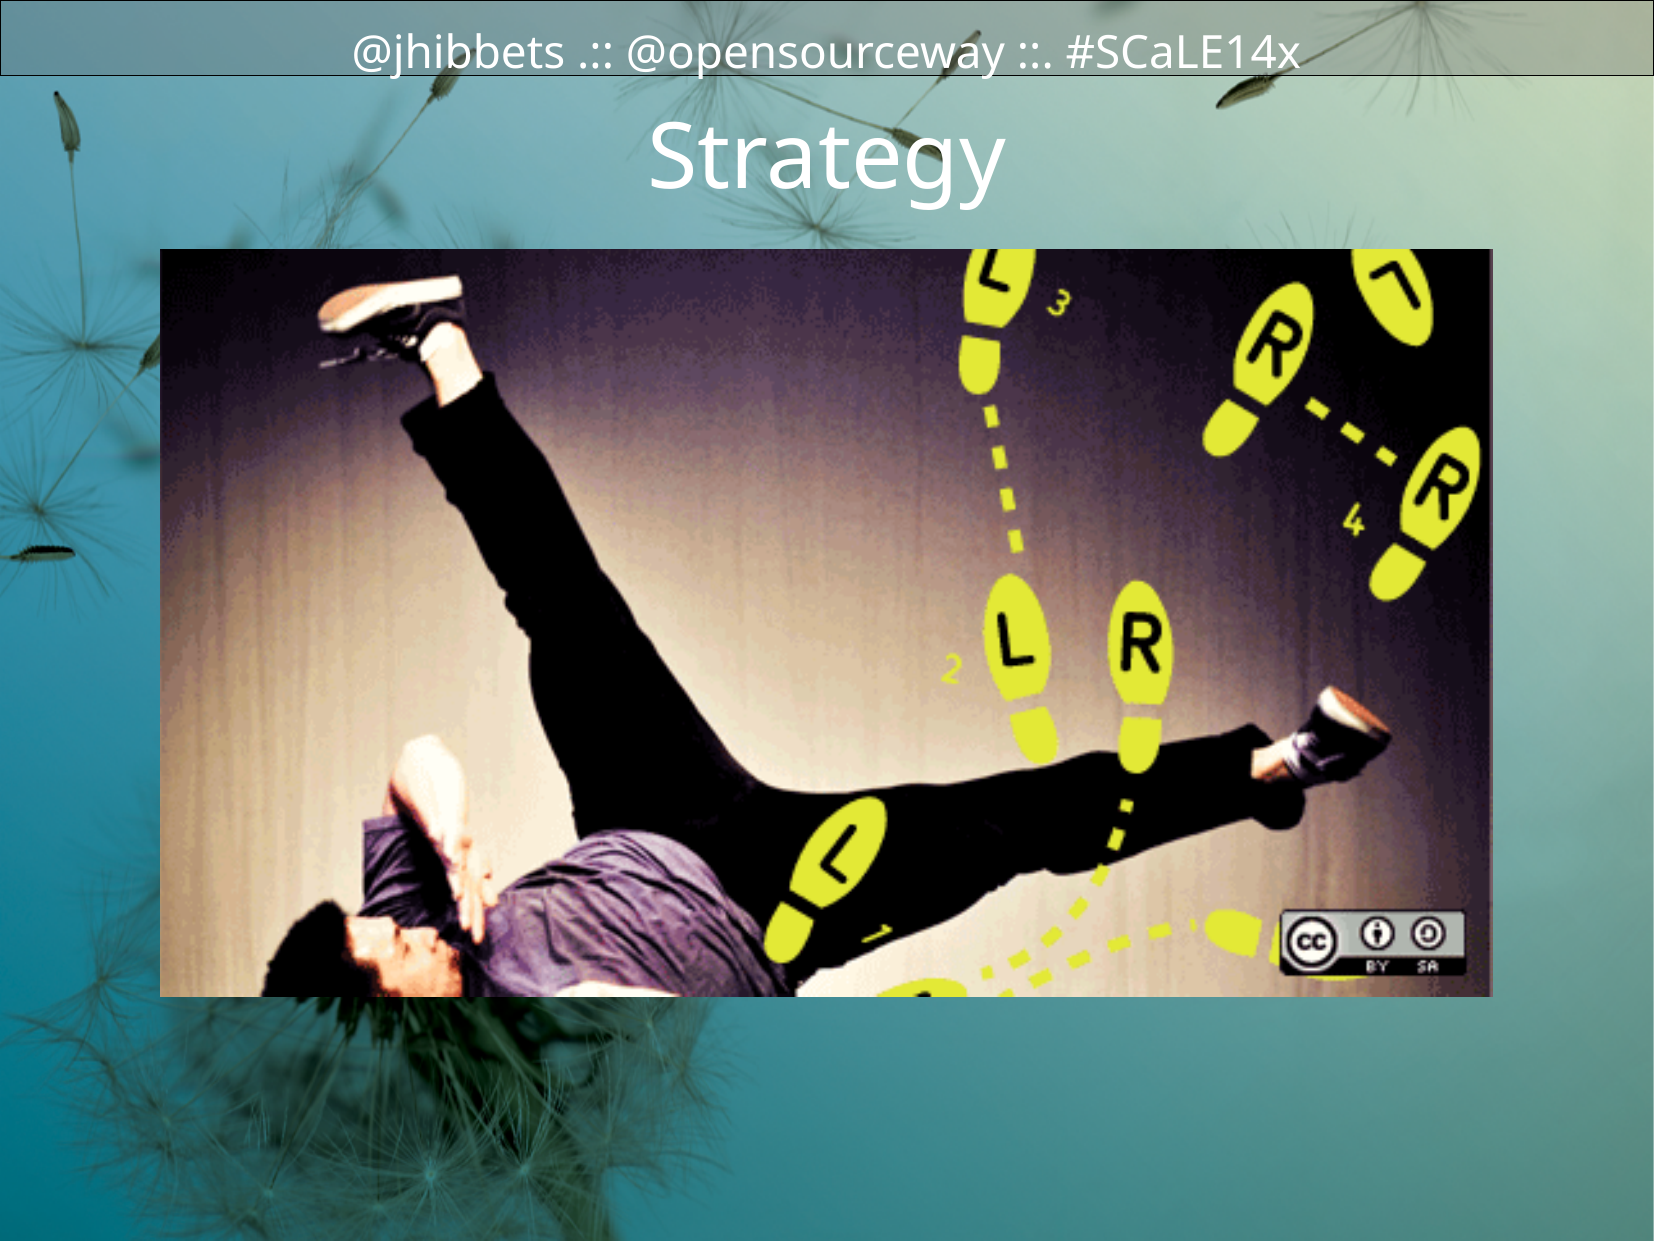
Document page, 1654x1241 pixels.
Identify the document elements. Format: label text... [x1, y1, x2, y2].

title Strategy [82, 49, 1571, 257]
picture [0, 76, 1654, 1241]
